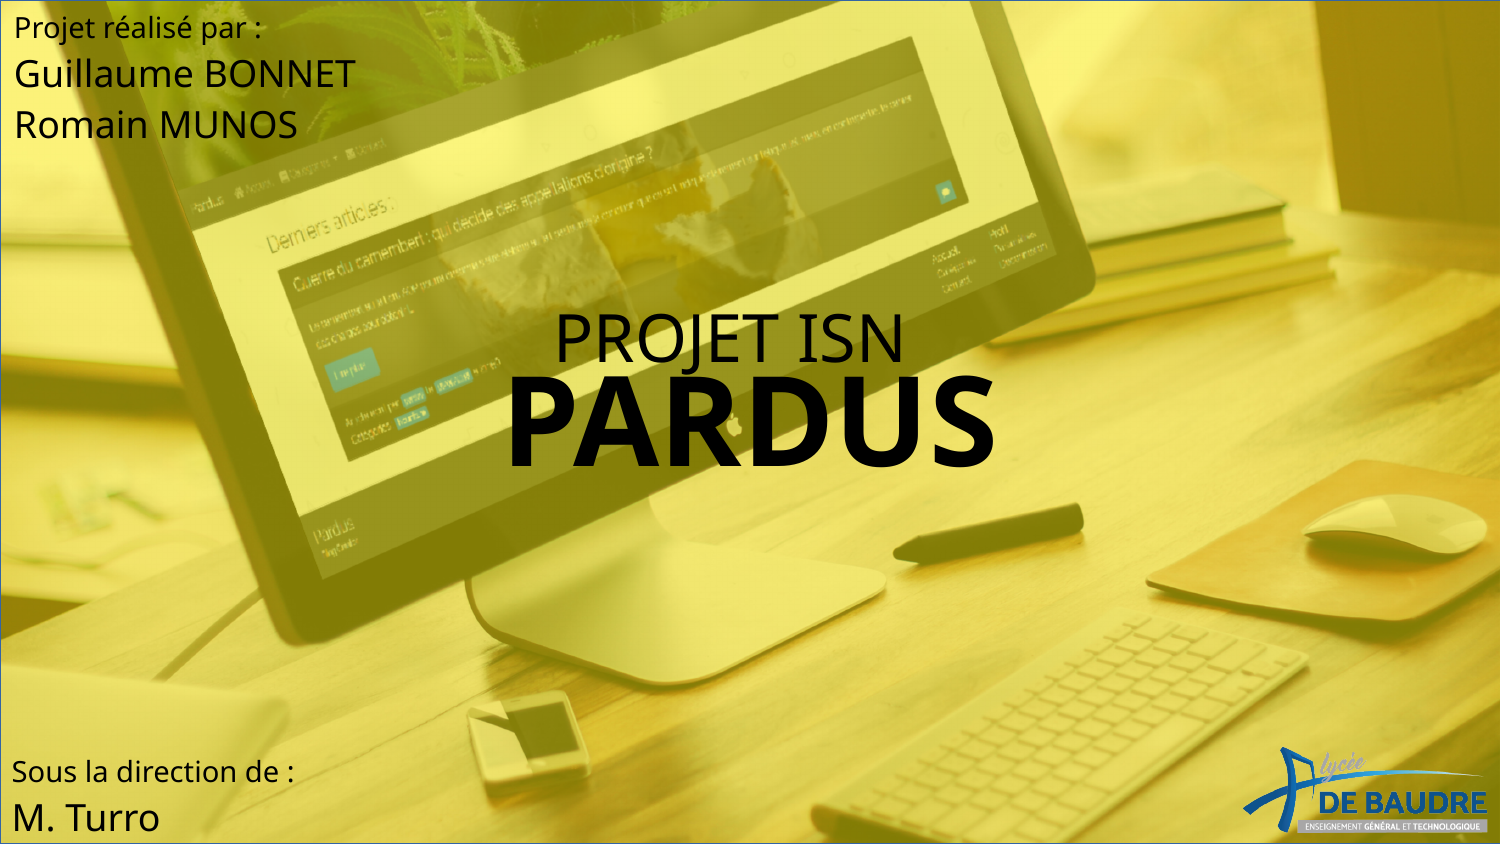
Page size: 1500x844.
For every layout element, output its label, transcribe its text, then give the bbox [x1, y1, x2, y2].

text_box PROJET ISN [538, 283, 962, 379]
title PARDUS [442, 326, 1058, 518]
text_box Projet réalisé par : Guillaume BONNET Romain MUNOS [0, 0, 393, 150]
text_box [0, 0, 1500, 844]
text_box Sous la direction de : M. Turro [0, 744, 390, 842]
picture [1227, 720, 1500, 844]
